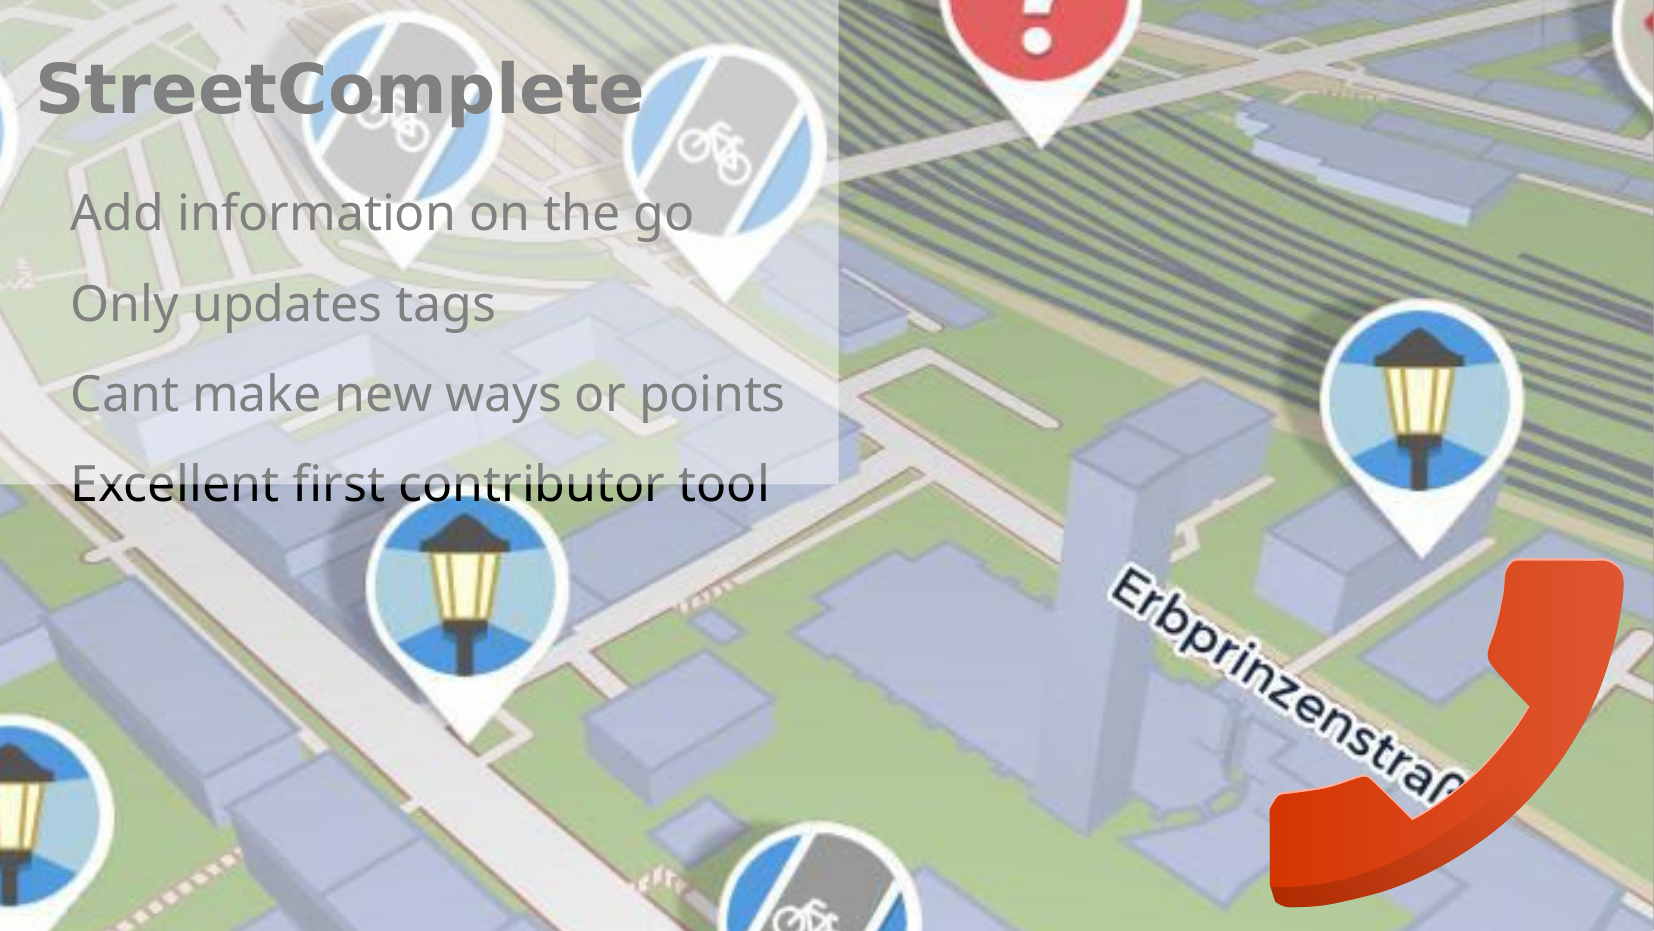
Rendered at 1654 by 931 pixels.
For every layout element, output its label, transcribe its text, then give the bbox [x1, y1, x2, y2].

picture [0, 0, 1654, 931]
title StreetComplete [839, 11, 1524, 168]
text_box [0, 0, 839, 485]
list Add information on the go Only updates tags Cant make new ways or points Excellent first contributor tool [0, 177, 1489, 717]
